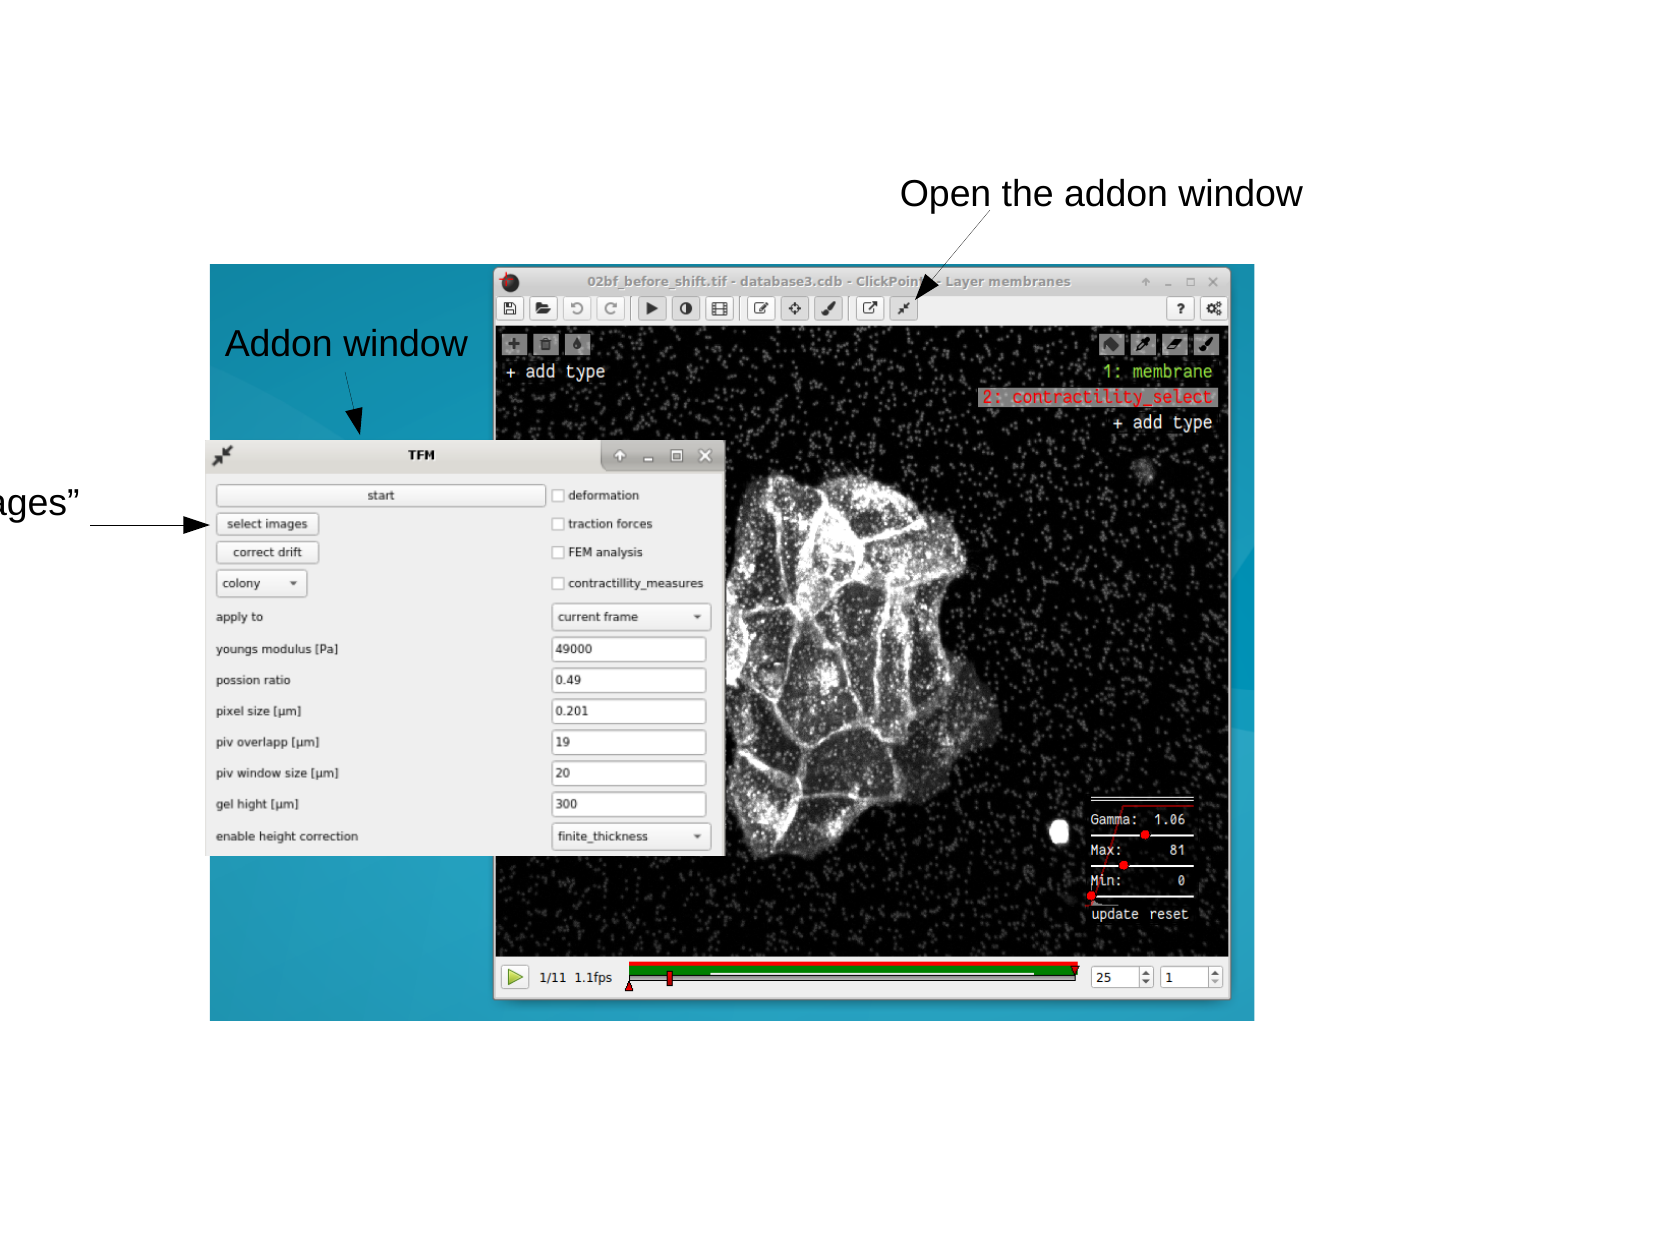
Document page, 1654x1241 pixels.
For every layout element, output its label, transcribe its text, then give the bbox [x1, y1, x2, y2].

text_box Open the addon window [885, 165, 1474, 222]
picture [205, 264, 1255, 1021]
text_box Addon window [210, 315, 799, 372]
text_box “select images” button [0, 474, 127, 616]
